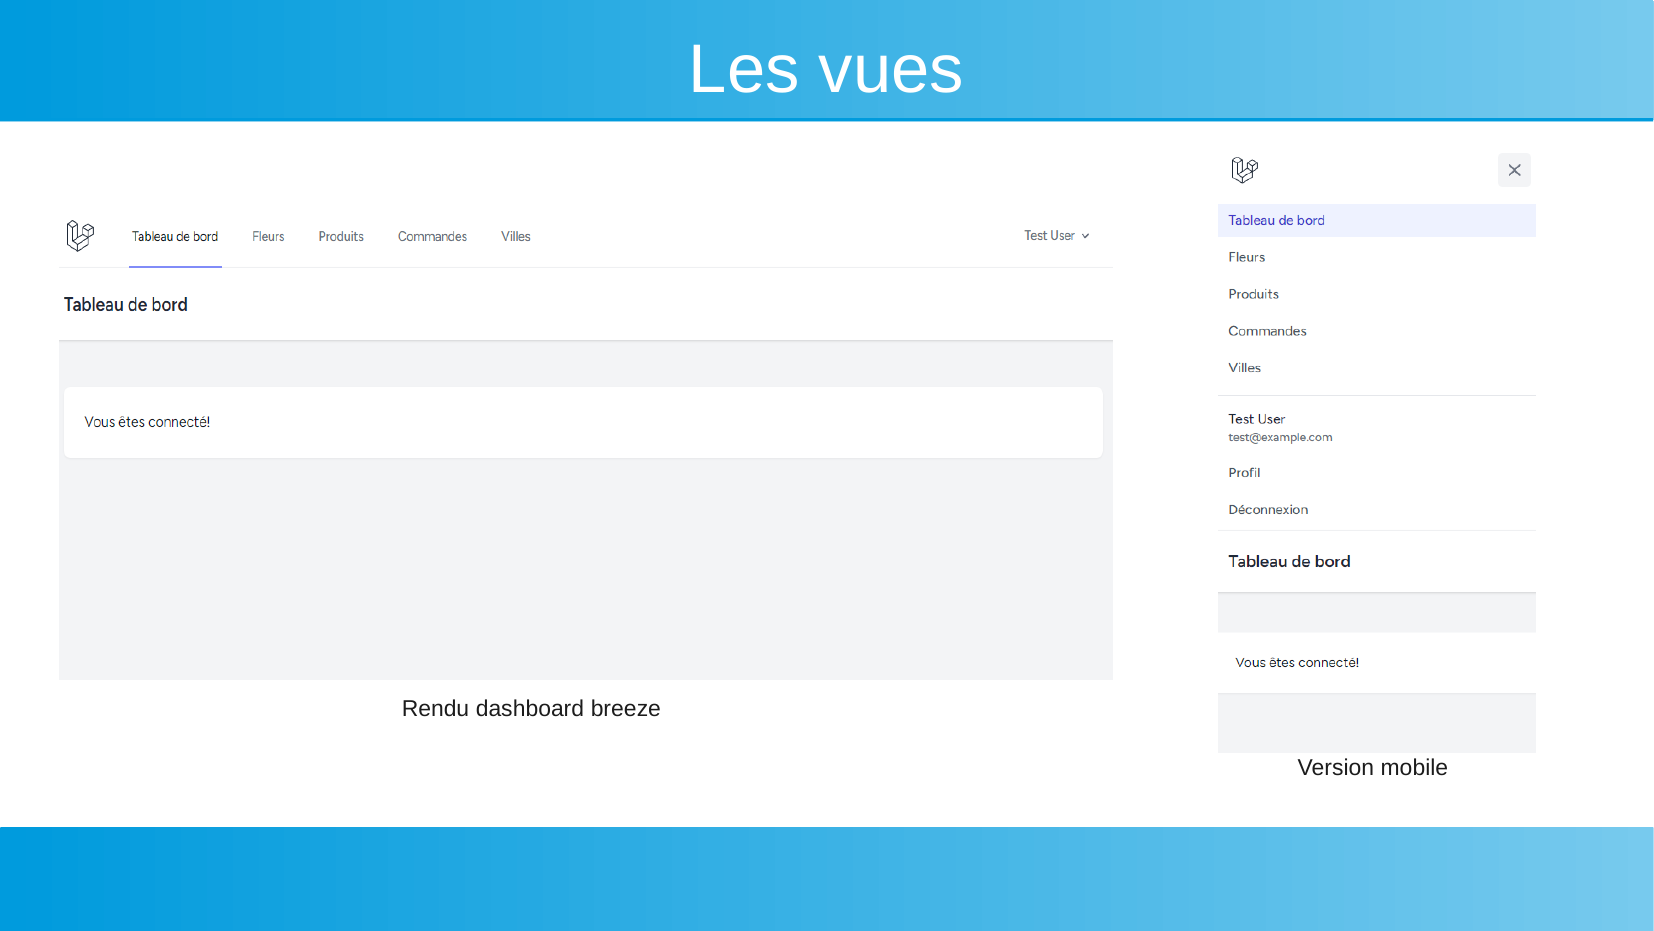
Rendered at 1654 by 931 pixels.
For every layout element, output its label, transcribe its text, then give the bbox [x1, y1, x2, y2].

title Les vues [59, 29, 1595, 108]
text_box Version mobile [1240, 752, 1506, 783]
text_box Rendu dashboard breeze [383, 679, 680, 739]
picture [1218, 147, 1536, 753]
picture [59, 206, 1113, 680]
